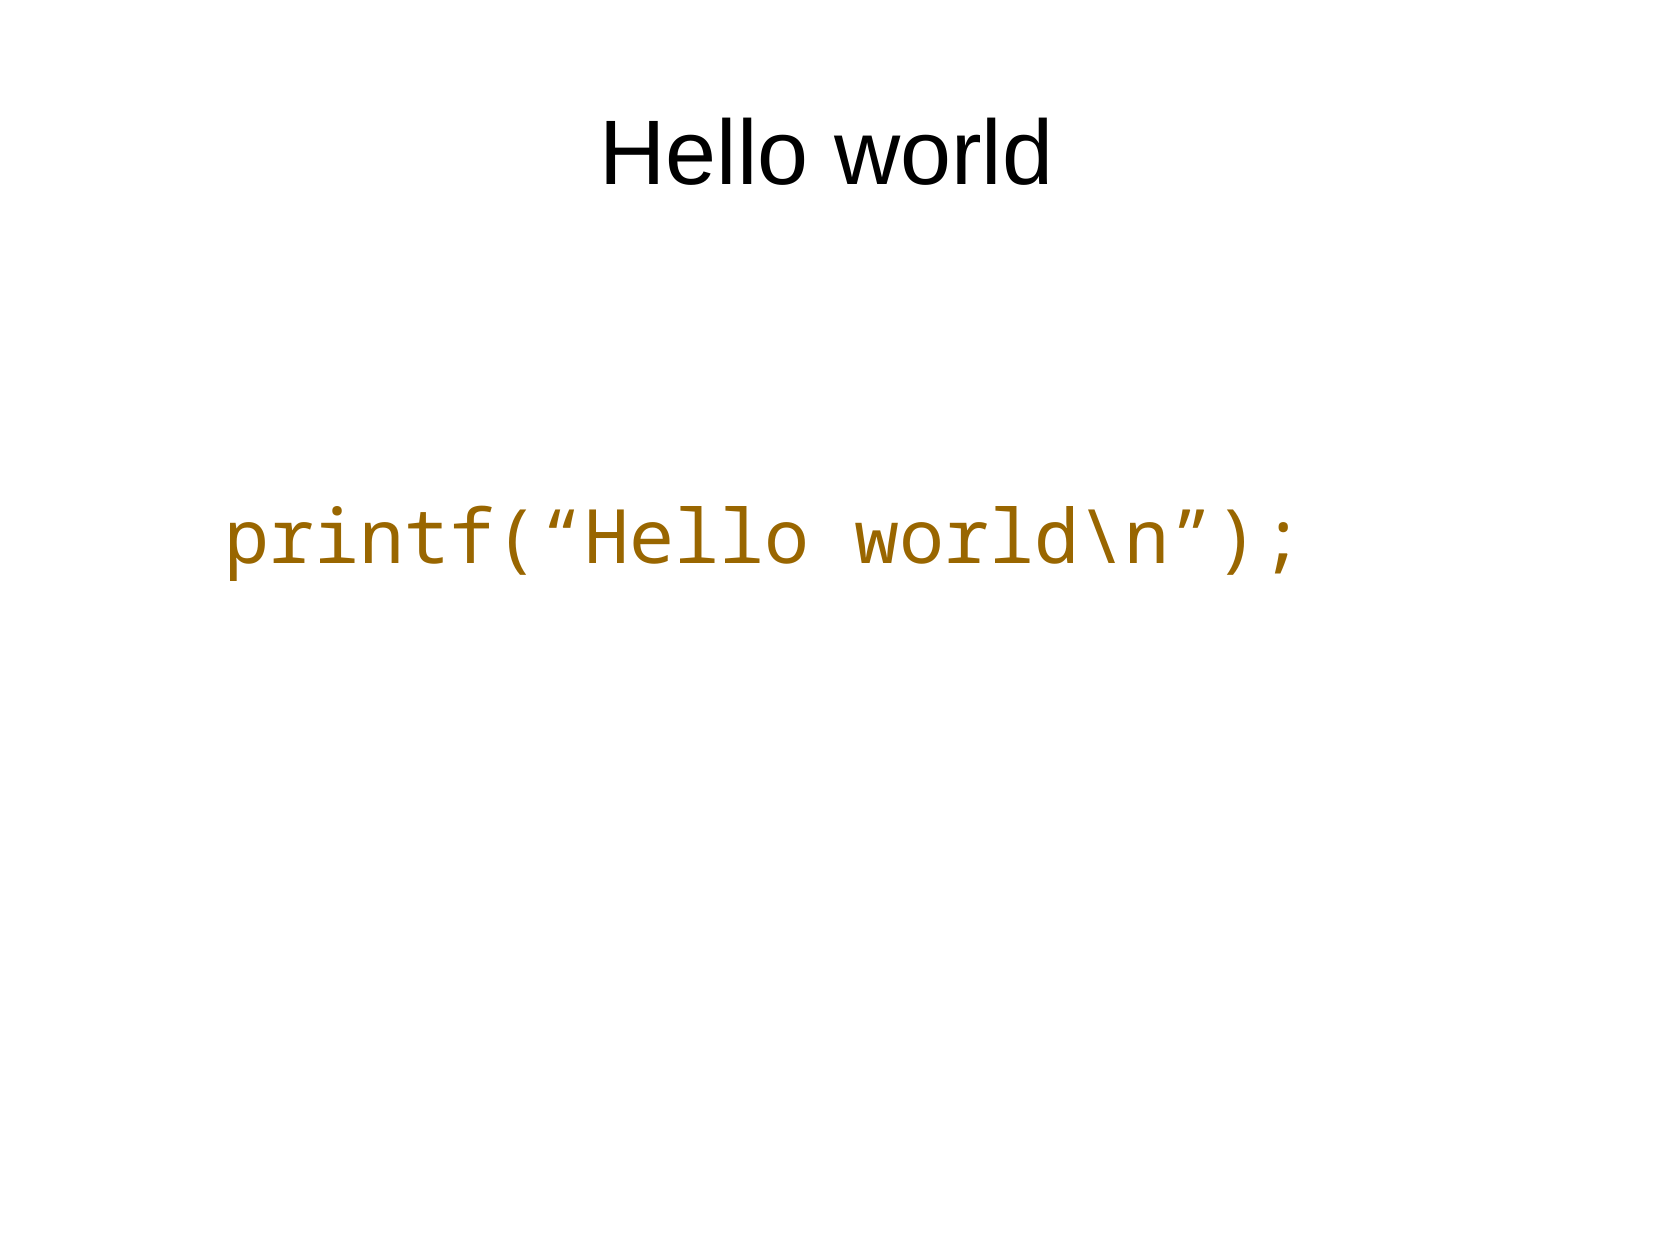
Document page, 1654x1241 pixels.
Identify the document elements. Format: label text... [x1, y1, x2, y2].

list printf(“Hello world\n”); [82, 290, 1571, 1010]
title Hello world [82, 49, 1571, 257]
